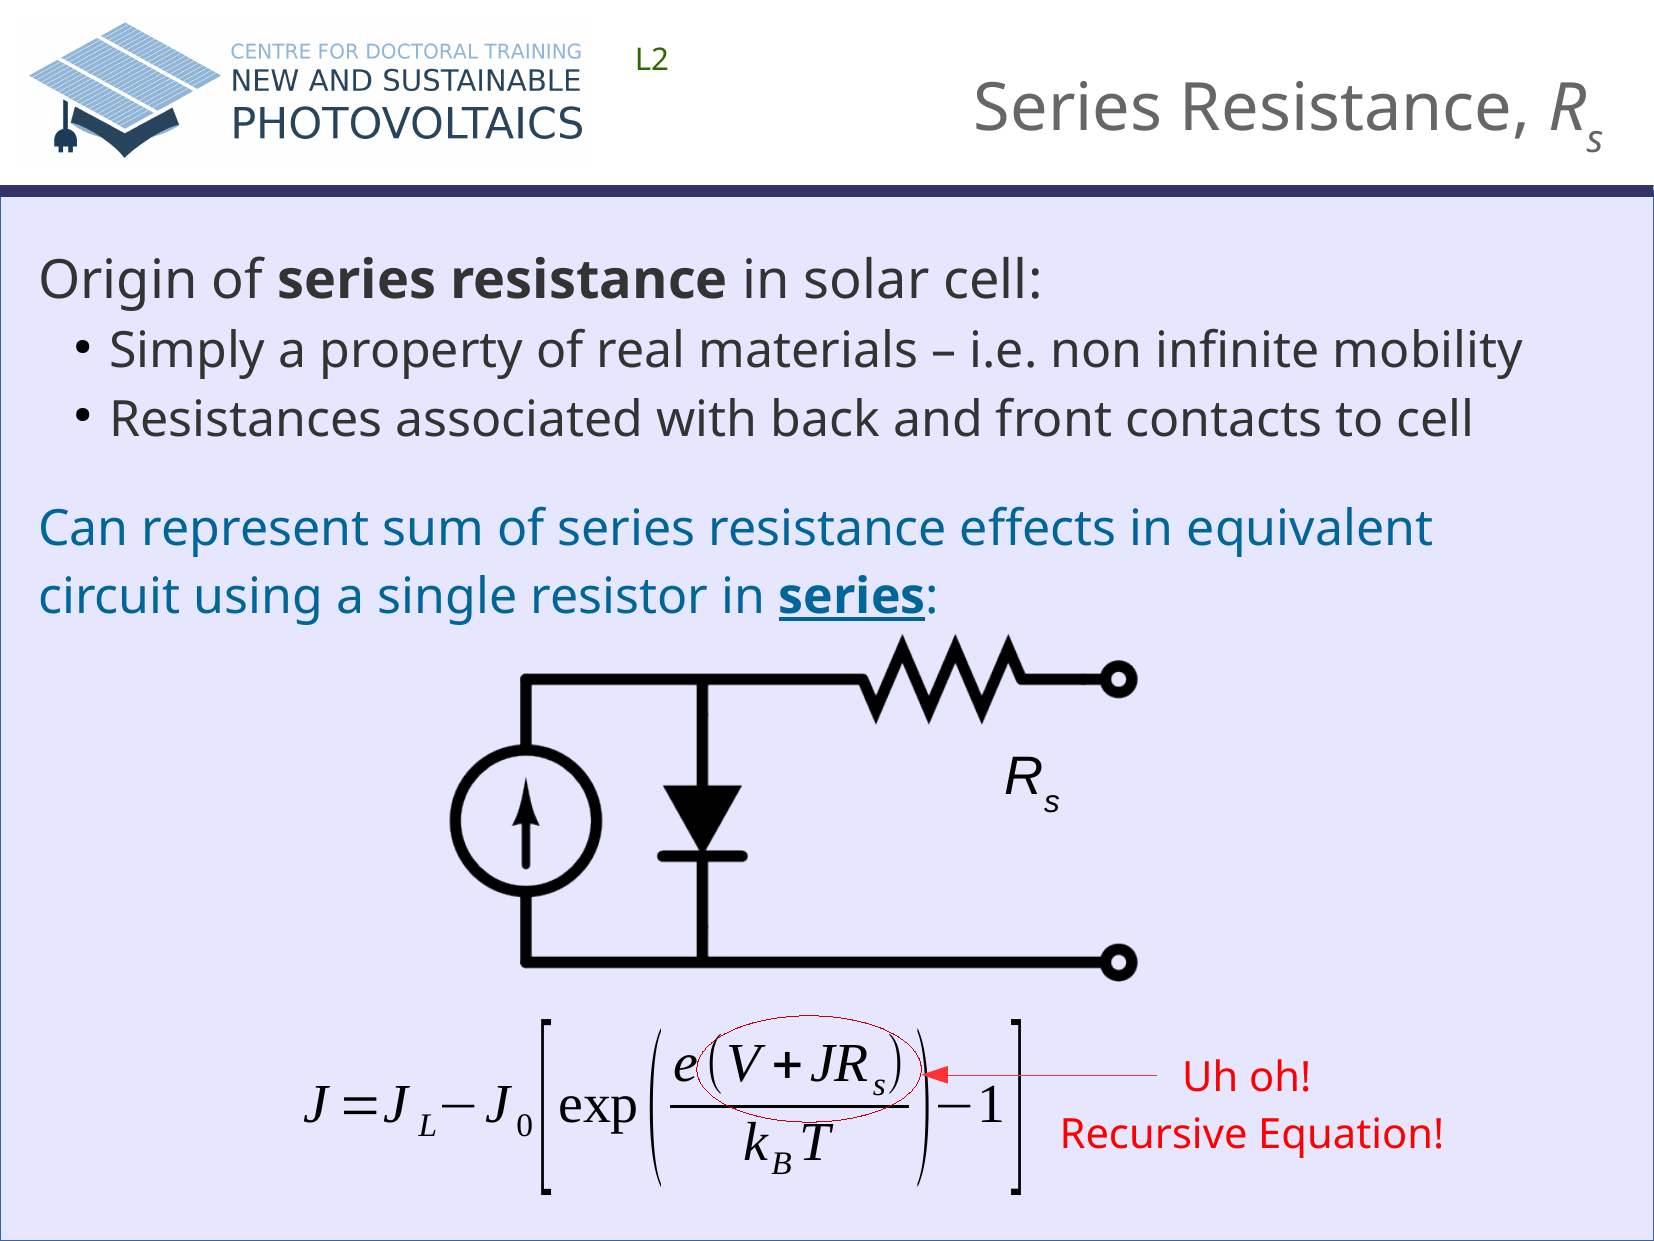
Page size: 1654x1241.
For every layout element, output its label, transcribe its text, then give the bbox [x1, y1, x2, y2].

text_box [0, 197, 1654, 1241]
picture [666, 605, 678, 609]
picture [19, 17, 591, 166]
chart [289, 1015, 1041, 1198]
text_box Rs [990, 738, 1075, 827]
text_box Origin of series resistance in solar cell: Simply a property of real materials – i.e. non infinite mobility Resistances associated with back and front contacts to cell [23, 232, 1607, 522]
picture [425, 605, 1193, 1039]
text_box L2 [620, 29, 880, 80]
picture [454, 605, 466, 609]
text_box Series Resistance, Rs [708, 51, 1619, 159]
text_box Uh oh! Recursive Equation! [466, 1039, 1654, 1241]
text_box Can represent sum of series resistance effects in equivalent circuit using a single resistor in series: [23, 484, 1595, 858]
